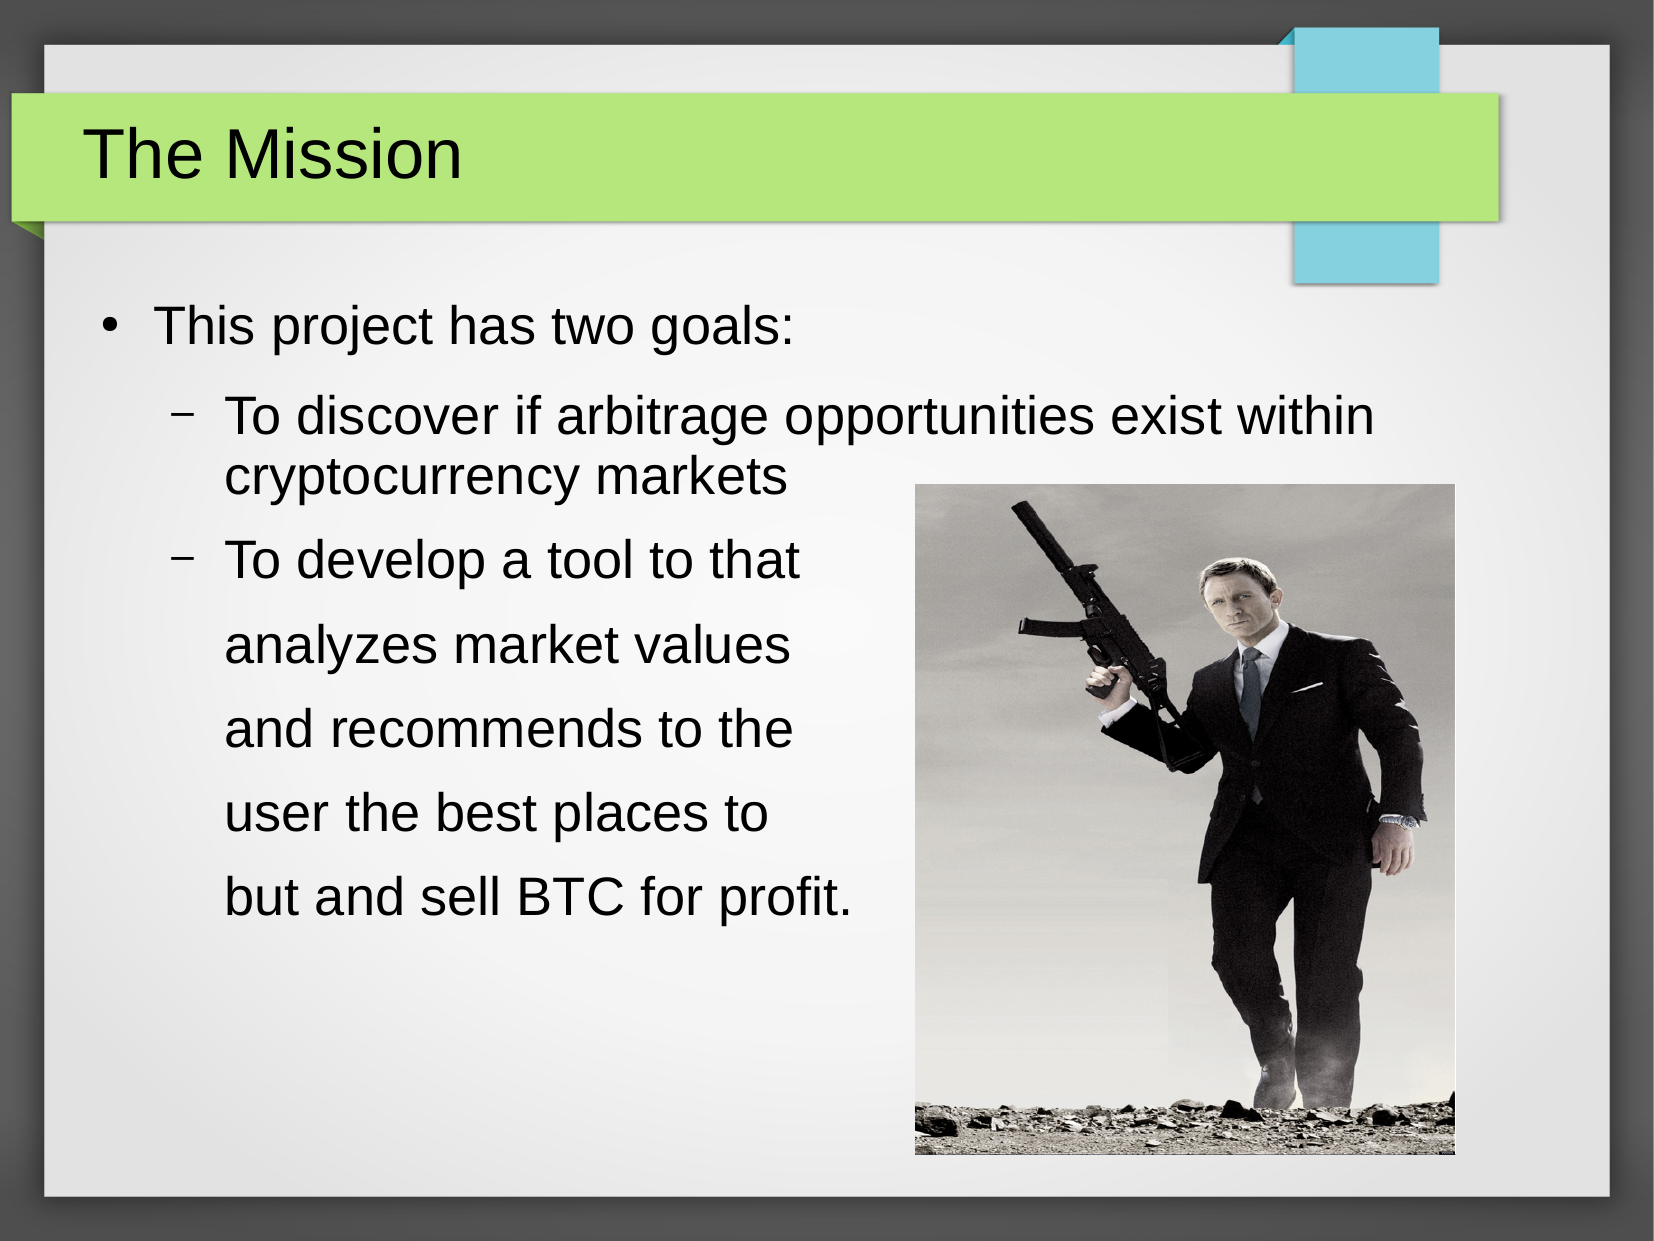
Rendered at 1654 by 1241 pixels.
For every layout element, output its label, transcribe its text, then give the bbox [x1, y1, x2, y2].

title The Mission [82, 94, 1264, 213]
list This project has two goals: To discover if arbitrage opportunities exist within cryptocurrency markets To develop a tool to that analyzes market values and recommends to the user the best places to but and sell BTC for profit. [82, 295, 1571, 1015]
picture [0, 0, 1654, 1241]
